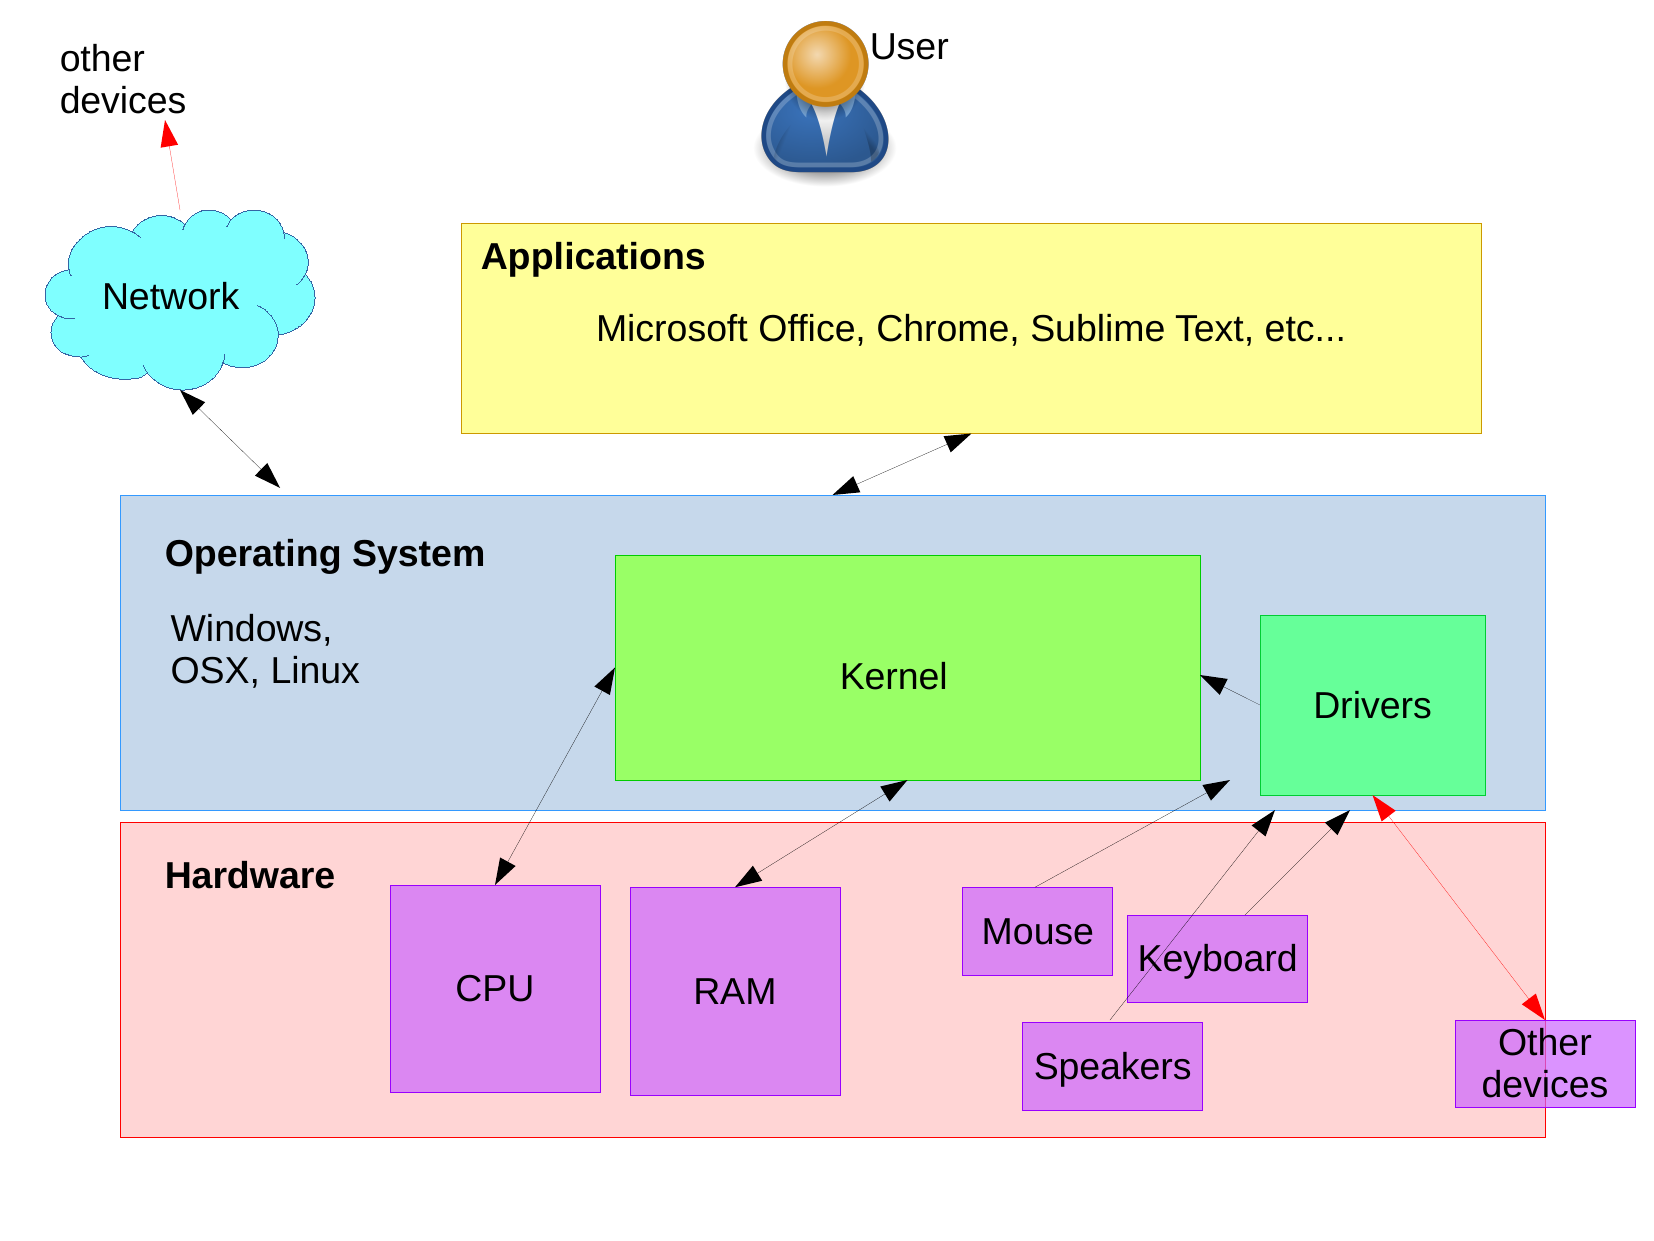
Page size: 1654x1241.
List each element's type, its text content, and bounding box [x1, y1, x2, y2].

text_box User [855, 18, 964, 76]
text_box Hardware [150, 846, 351, 904]
text_box [120, 495, 1546, 811]
text_box [1194, 822, 1330, 915]
text_box [120, 822, 1546, 1138]
text_box Drivers [1260, 615, 1486, 796]
text_box [1395, 822, 1546, 1020]
text_box Keyboard [1127, 915, 1308, 1003]
text_box RAM [630, 887, 841, 1096]
text_box other devices [45, 30, 241, 129]
text_box Keyboard [1127, 915, 1191, 996]
text_box Windows, OSX, Linux [155, 600, 376, 699]
text_box Operating System [150, 524, 501, 582]
text_box Speakers [1022, 1022, 1203, 1111]
text_box Other devices [1455, 1020, 1636, 1108]
picture [734, 13, 916, 196]
text_box Microsoft Office, Chrome, Sublime Text, etc... [461, 223, 1482, 434]
text_box Applications [466, 228, 721, 286]
text_box Mouse [962, 887, 1113, 976]
text_box Network [45, 210, 316, 391]
text_box CPU [390, 885, 601, 1093]
text_box Kernel [825, 648, 963, 706]
